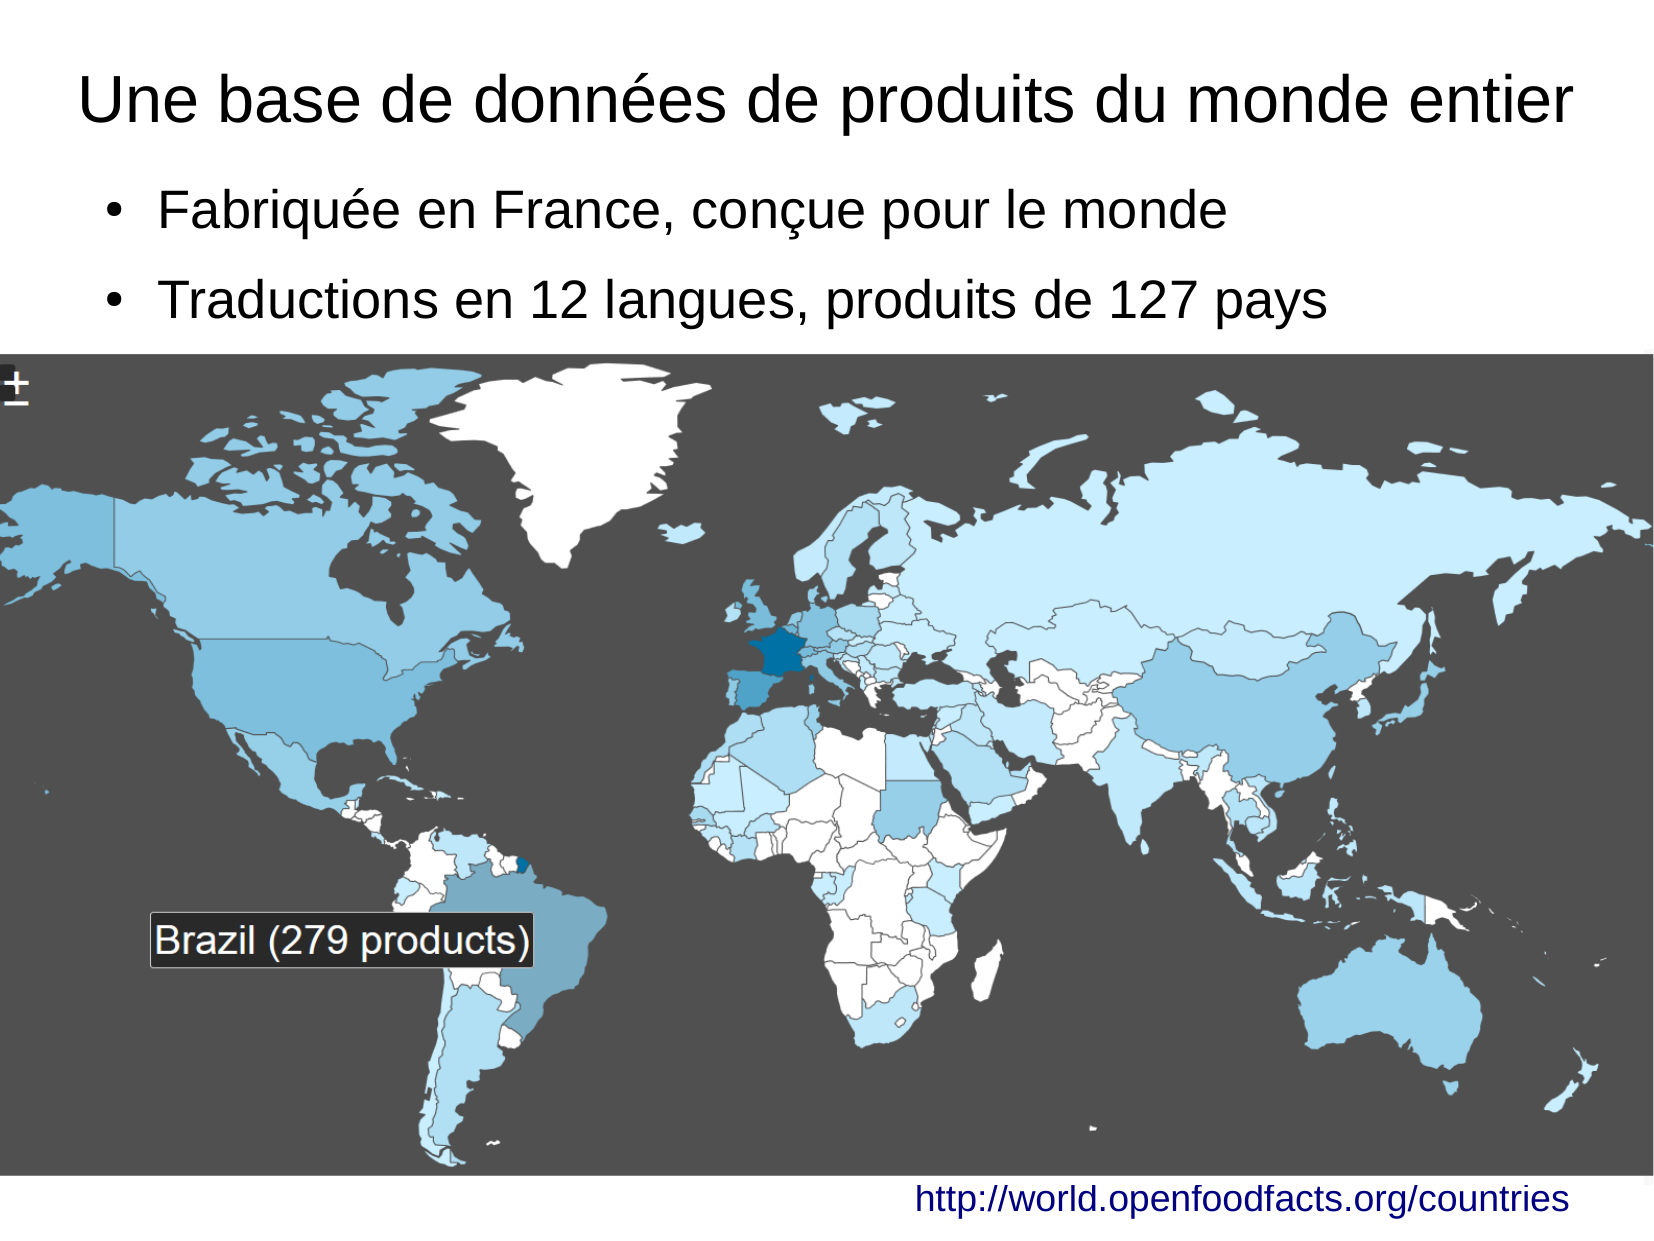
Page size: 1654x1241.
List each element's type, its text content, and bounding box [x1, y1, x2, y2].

text_box http://world.openfoodfacts.org/countries [900, 1186, 1654, 1241]
title Une base de données de produits du monde entier [63, 49, 1590, 151]
picture [0, 349, 1654, 1186]
list Fabriquée en France, conçue pour le monde Traductions en 12 langues, produits de 127 pays [86, 180, 1576, 349]
